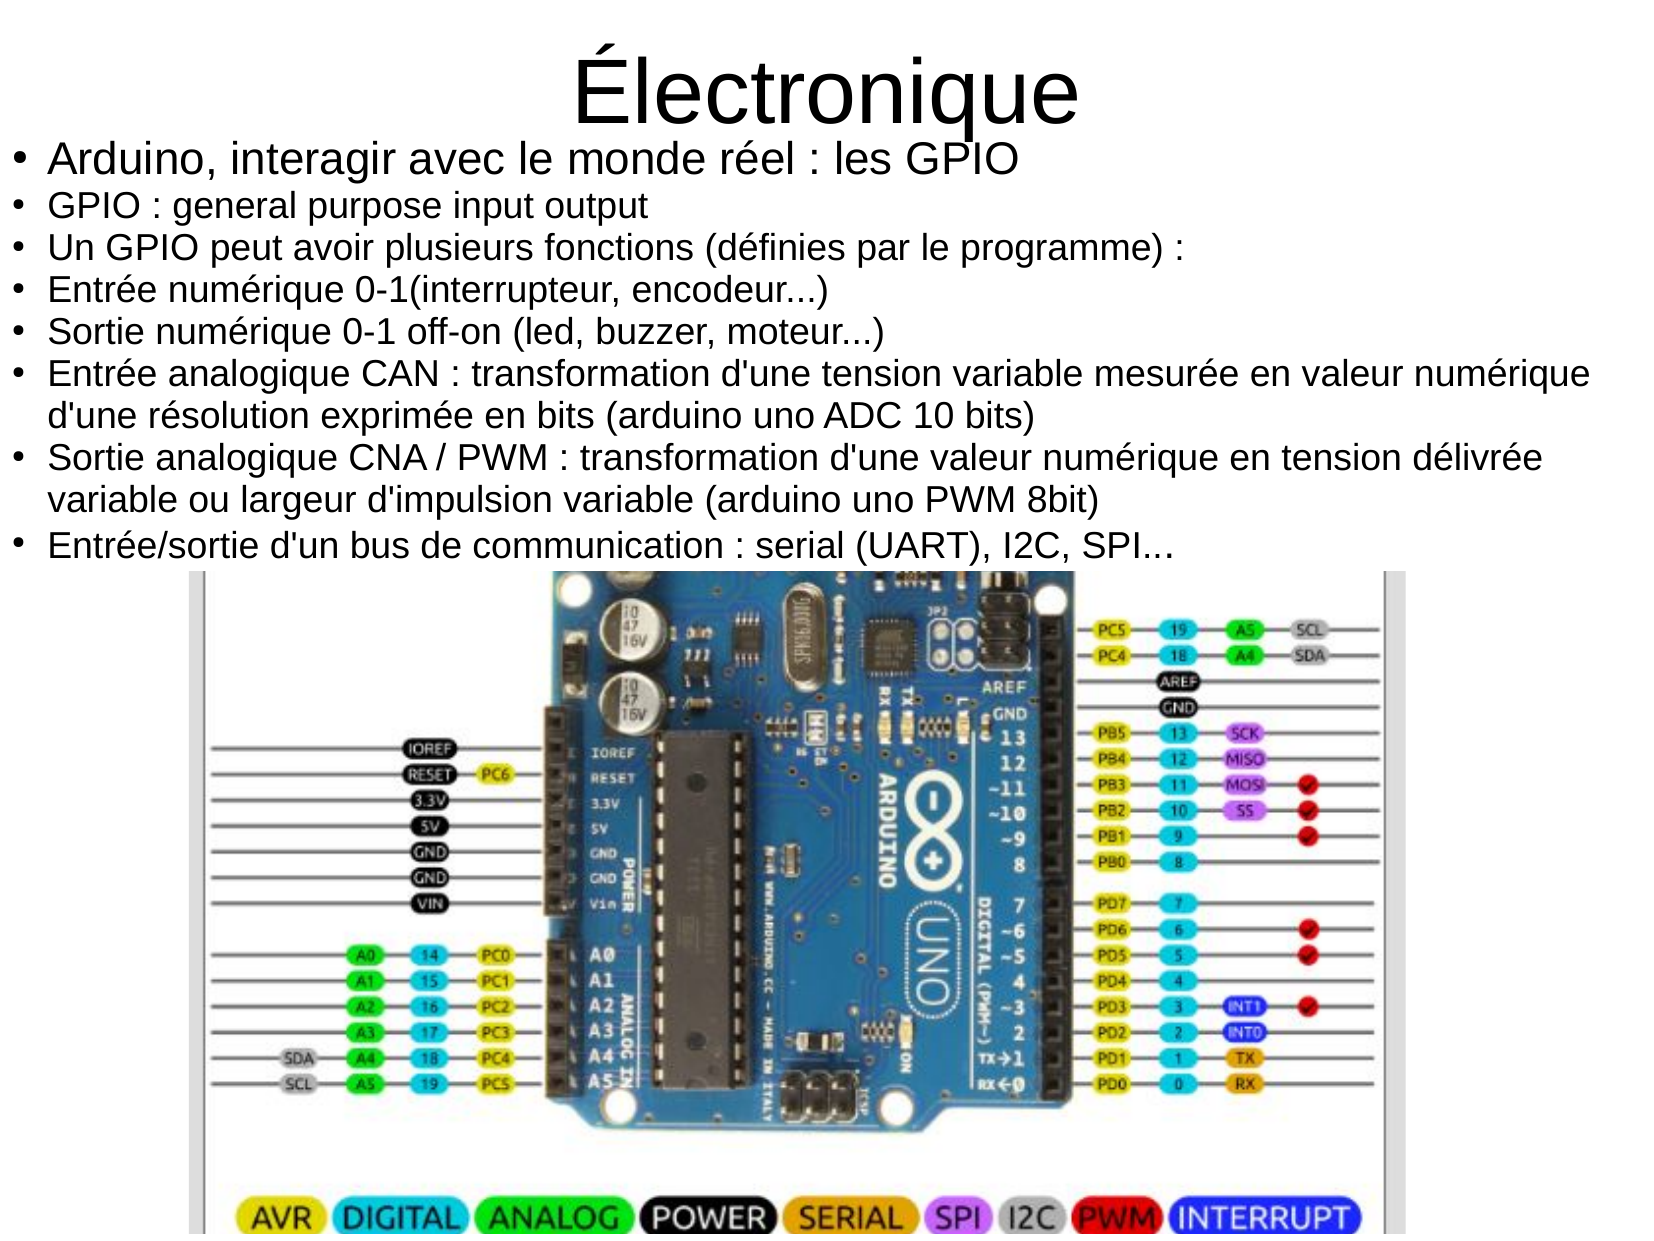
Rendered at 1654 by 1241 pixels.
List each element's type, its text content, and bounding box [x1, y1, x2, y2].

picture [188, 571, 1406, 1234]
subtitle Arduino, interagir avec le monde réel : les GPIO GPIO : general purpose input output Un GPIO peut avoir plusieurs fonctions (définies par le programme) : Entrée numérique 0-1(interrupteur, encodeur...) Sortie numérique 0-1 off-on (led, buzzer, moteur...) Entrée analogique CAN : transformation d'une tension variable mesurée en valeur numérique d'une résolution exprimée en bits (arduino uno ADC 10 bits) Sortie analogique CNA / PWM : transformation d'une valeur numérique en tension délivrée variable ou largeur d'impulsion variable (arduino uno PWM 8bit) Entrée/sortie d'un bus de communication : serial (UART), I2C, SPI... [11, 0, 1607, 772]
